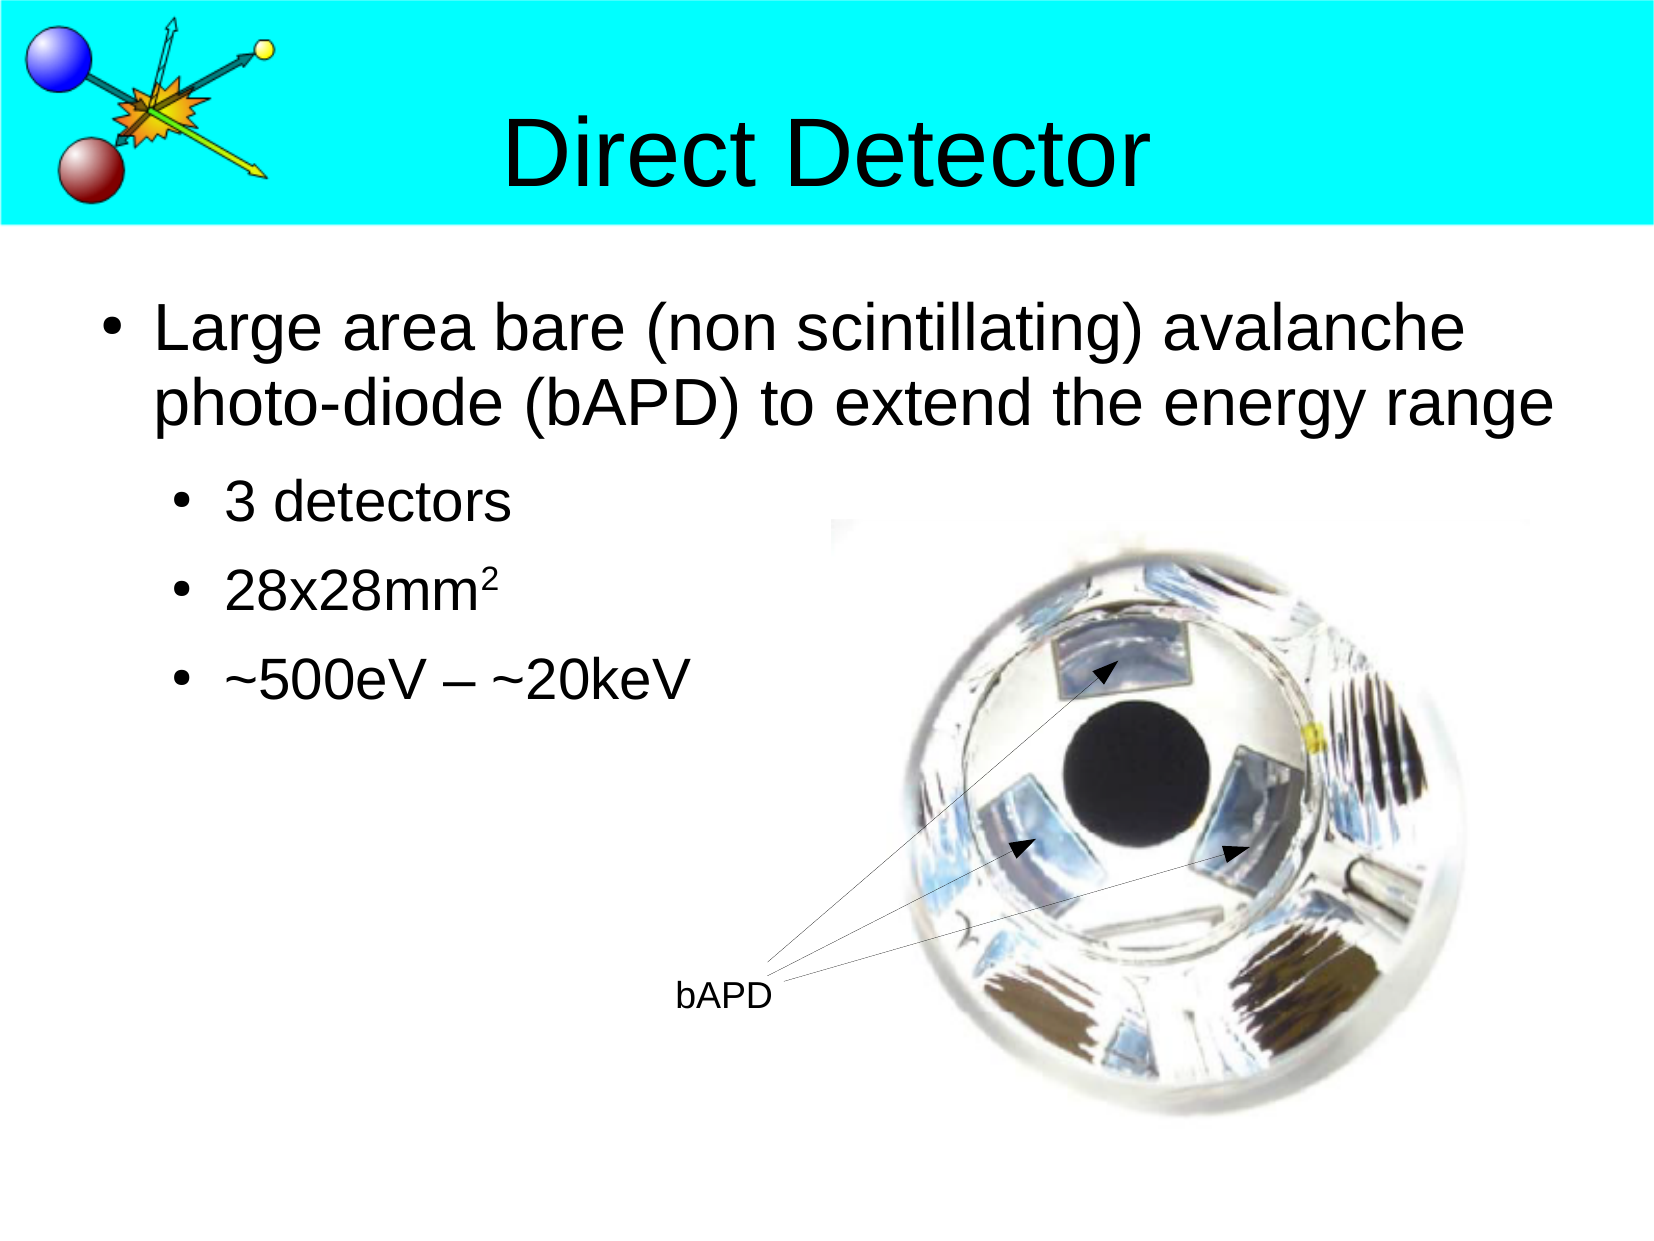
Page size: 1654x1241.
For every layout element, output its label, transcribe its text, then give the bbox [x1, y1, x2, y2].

picture [0, 0, 1654, 1241]
list Large area bare (non scintillating) avalanche photo-diode (bAPD) to extend the energy range 3 detectors 28x28mm2 ~500eV – ~20keV [82, 290, 1571, 1109]
title Direct Detector [82, 49, 1571, 257]
text_box bAPD [660, 967, 789, 1025]
